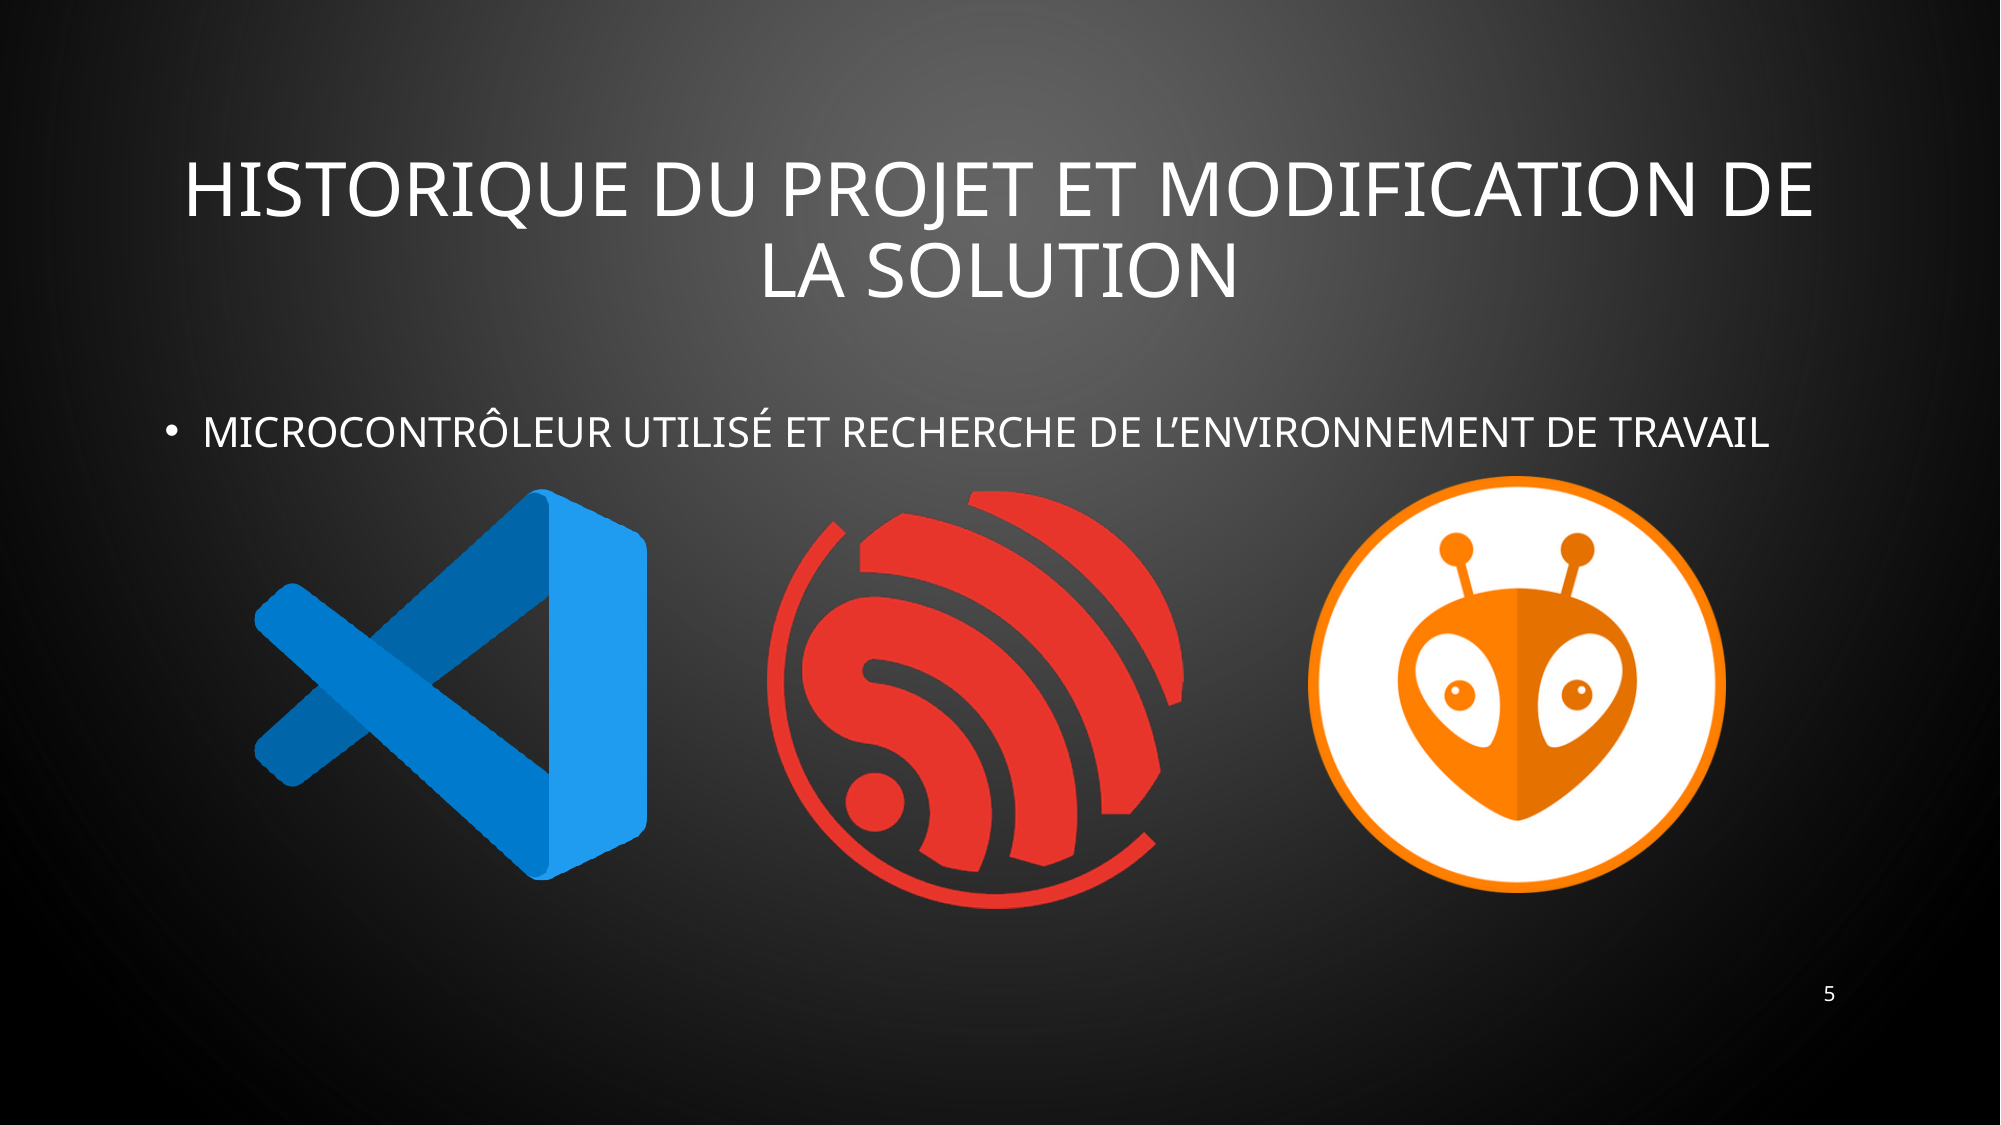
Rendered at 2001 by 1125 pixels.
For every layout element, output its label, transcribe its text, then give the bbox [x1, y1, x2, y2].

list Microcontrôleur utilisé et Recherche de l’environnement de travail [149, 388, 1850, 950]
picture [0, 0, 2000, 1125]
title Historique du projet et modification de la solution [149, 101, 1850, 364]
